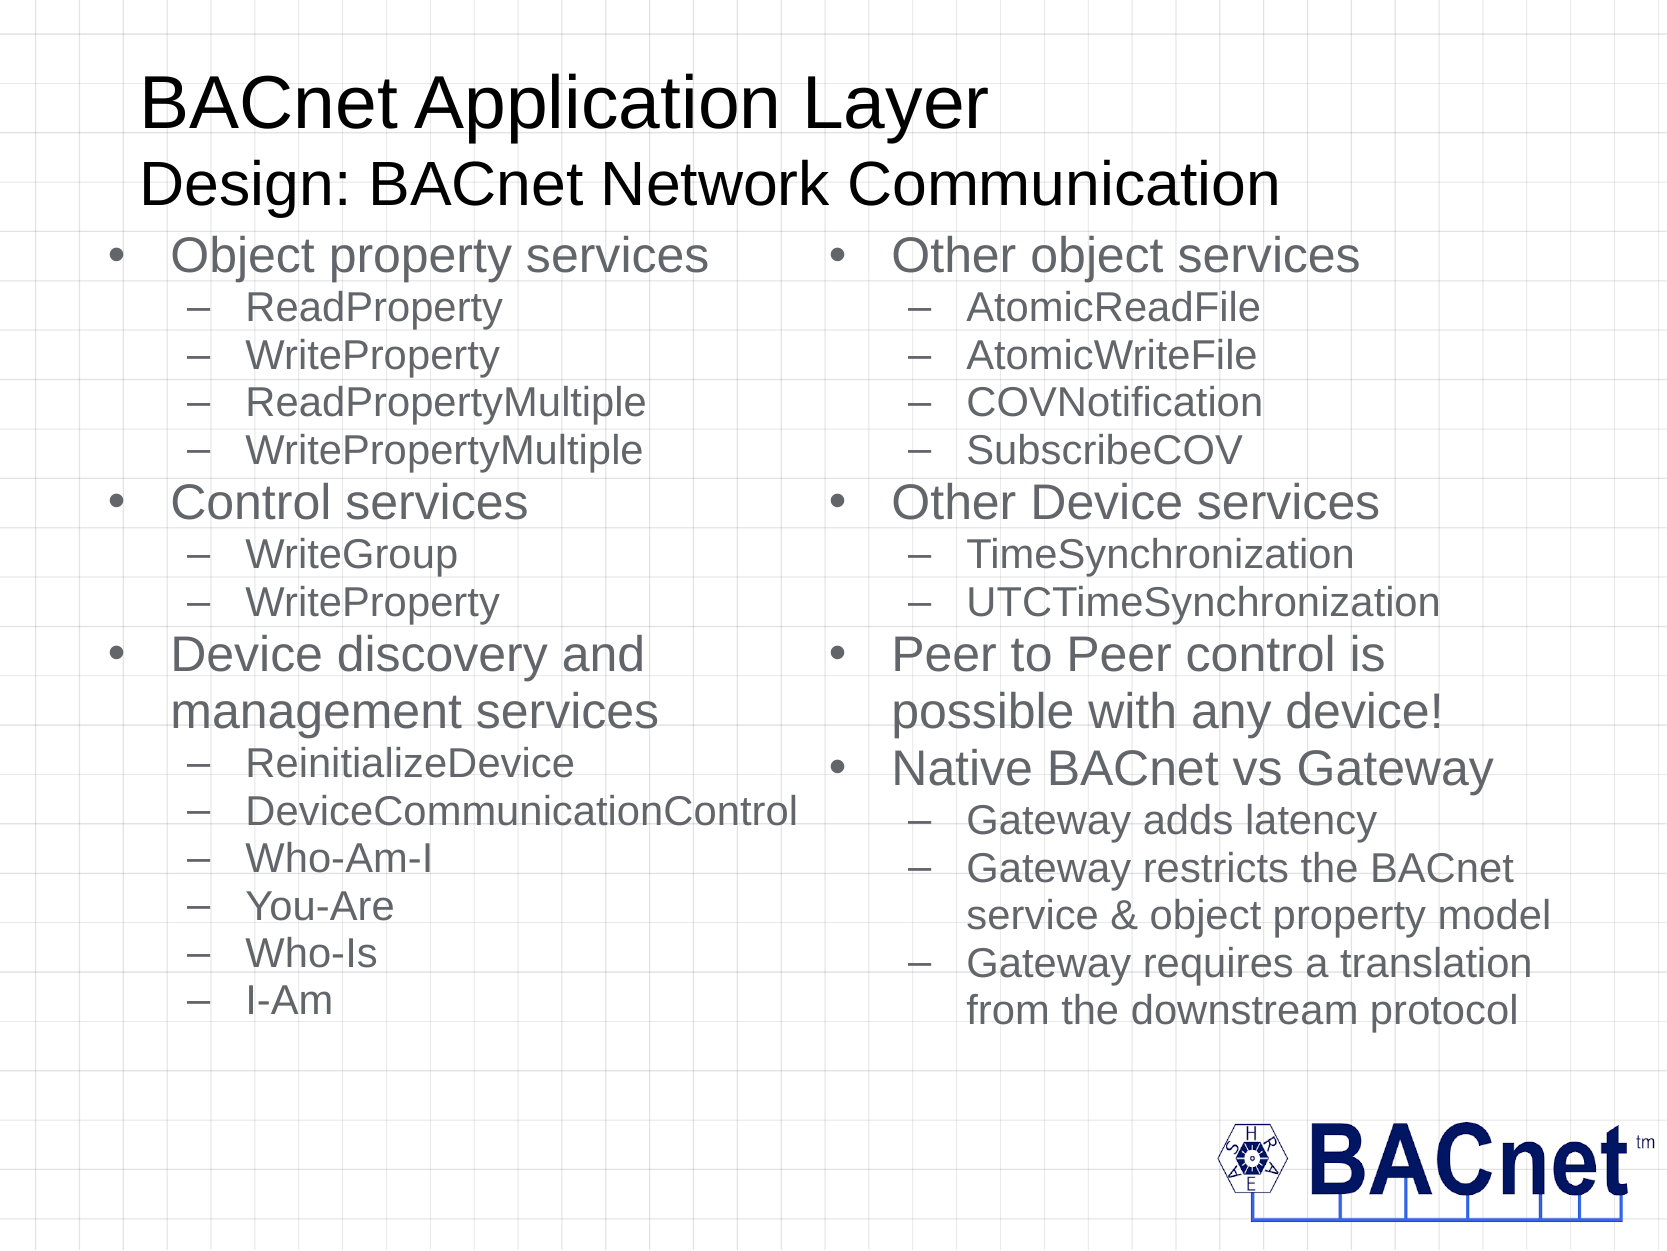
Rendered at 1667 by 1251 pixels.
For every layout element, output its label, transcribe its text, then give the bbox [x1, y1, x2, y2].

picture [0, 0, 1667, 1250]
text_box Object property services ReadProperty WriteProperty ReadPropertyMultiple WritePropertyMultiple Control services WriteGroup WriteProperty Device discovery and management services ReinitializeDevice DeviceCommunicationControl Who-Am-I You-Are Who-Is I-Am [80, 211, 801, 1086]
title BACnet Application Layer Design: BACnet Network Communication [133, 47, 1630, 247]
text_box Other object services AtomicReadFile AtomicWriteFile COVNotification SubscribeCOV Other Device services TimeSynchronization UTCTimeSynchronization Peer to Peer control is possible with any device! Native BACnet vs Gateway Gateway adds latency Gateway restricts the BACnet service & object property model Gateway requires a translation from the downstream protocol [801, 211, 1583, 1086]
